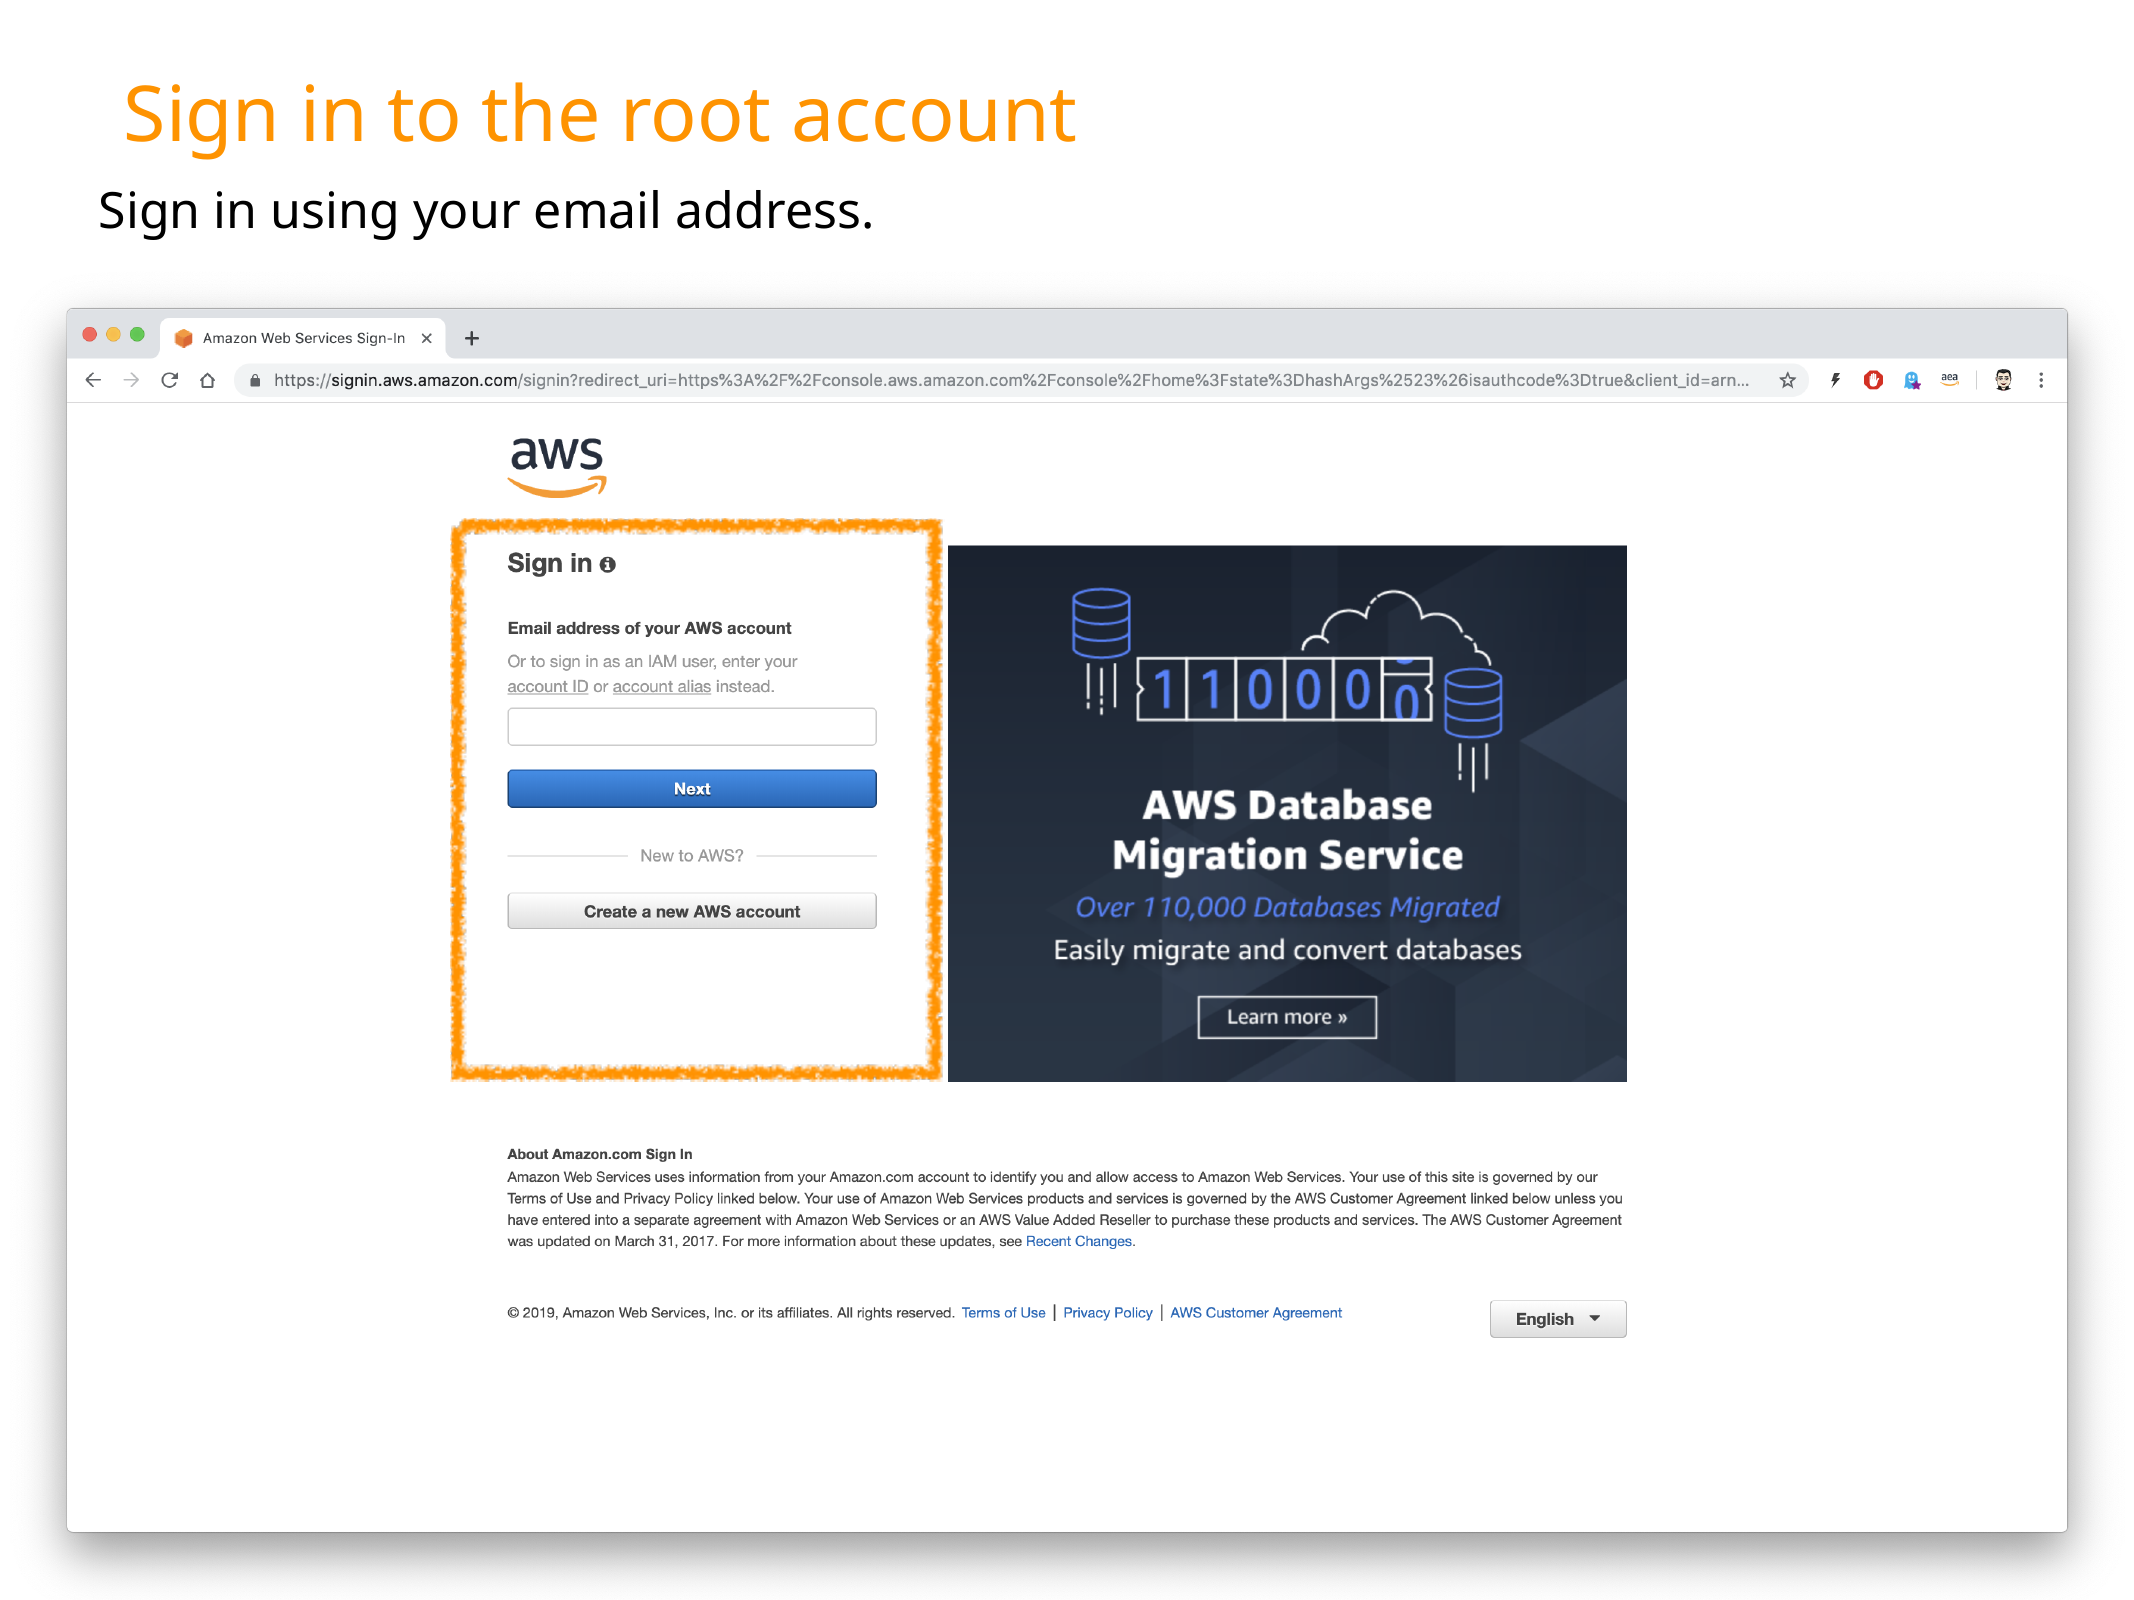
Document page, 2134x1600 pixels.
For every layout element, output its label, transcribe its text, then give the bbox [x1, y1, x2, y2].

text_box Sign in using your email address. [90, 169, 884, 247]
text_box Sign in to the root account [115, 56, 1087, 166]
picture [0, 263, 2134, 1600]
